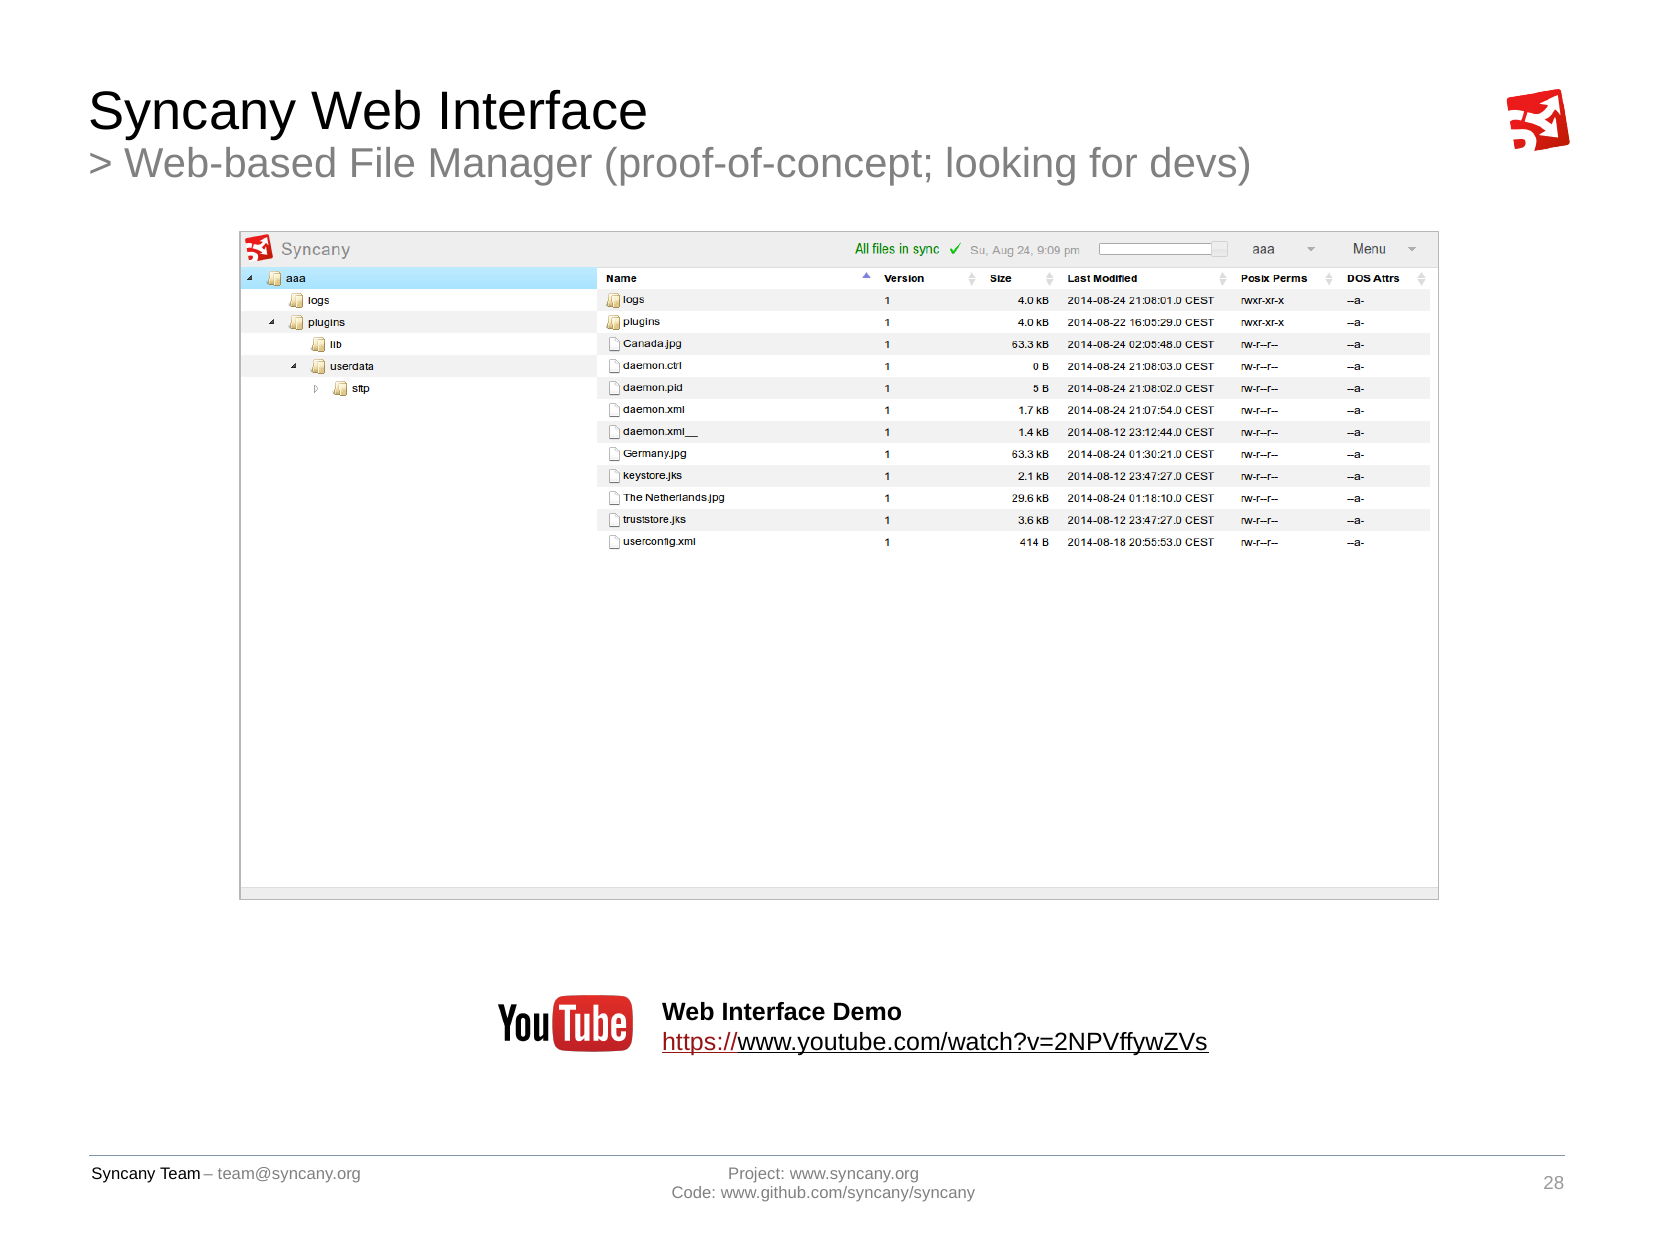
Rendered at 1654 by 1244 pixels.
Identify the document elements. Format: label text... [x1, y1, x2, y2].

title Syncany Web Interface > Web-based File Manager (proof-of-concept; looking for devs) [88, 82, 1343, 207]
text_box Web Interface Demo https://www.youtube.com/watch?v=2NPVffywZVs [647, 988, 1231, 1064]
picture [461, 958, 669, 1088]
picture [241, 232, 1438, 899]
picture [1504, 86, 1572, 155]
text_box <number> [1476, 1167, 1565, 1193]
